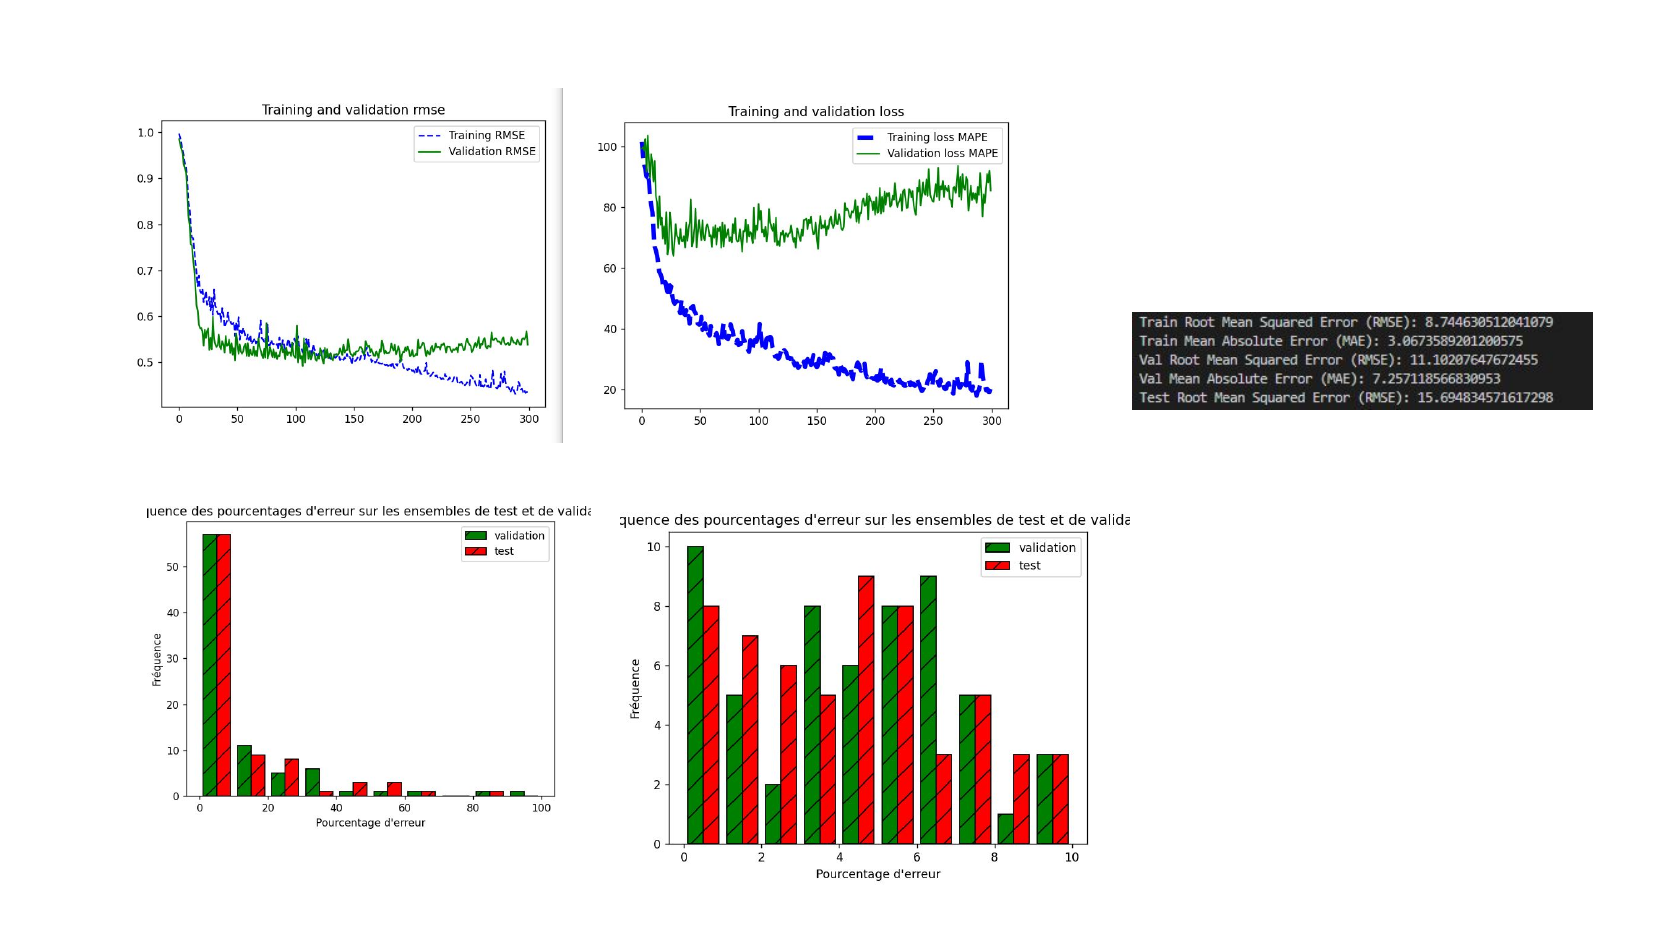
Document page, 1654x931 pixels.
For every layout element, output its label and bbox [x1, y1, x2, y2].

picture [118, 88, 1035, 443]
picture [147, 501, 591, 835]
picture [1132, 312, 1593, 410]
picture [620, 501, 1130, 886]
